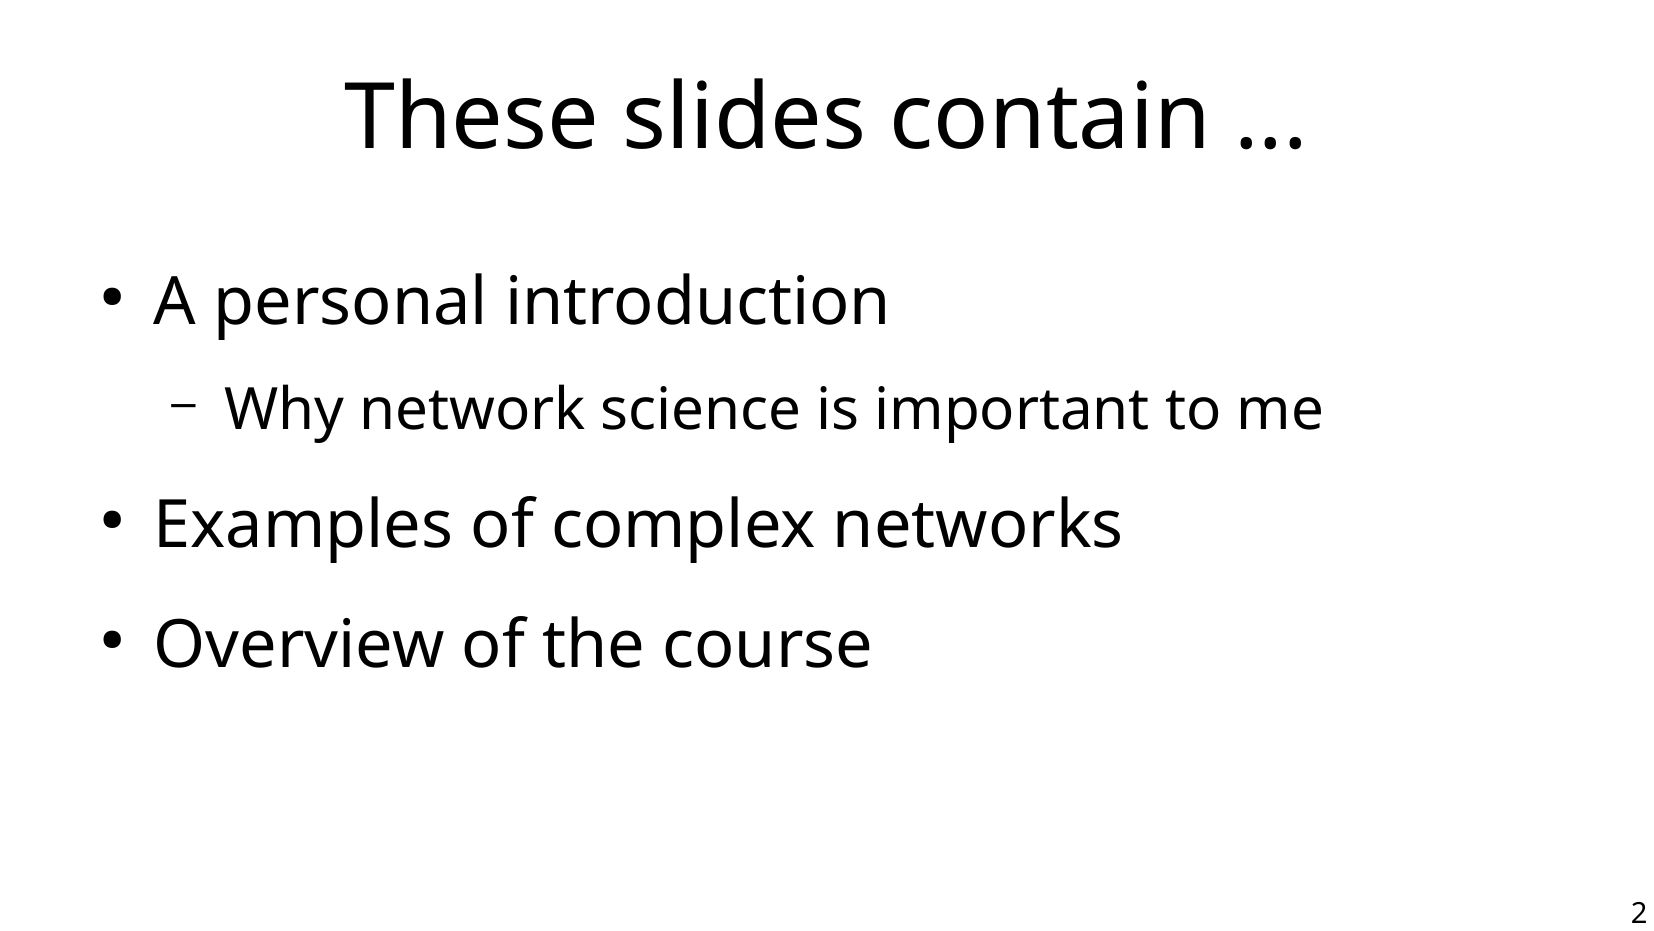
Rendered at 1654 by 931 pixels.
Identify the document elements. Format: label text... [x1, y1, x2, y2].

title These slides contain ... [82, 1, 1571, 226]
list A personal introduction Why network science is important to me Examples of complex networks Overview of the course [82, 253, 1571, 793]
